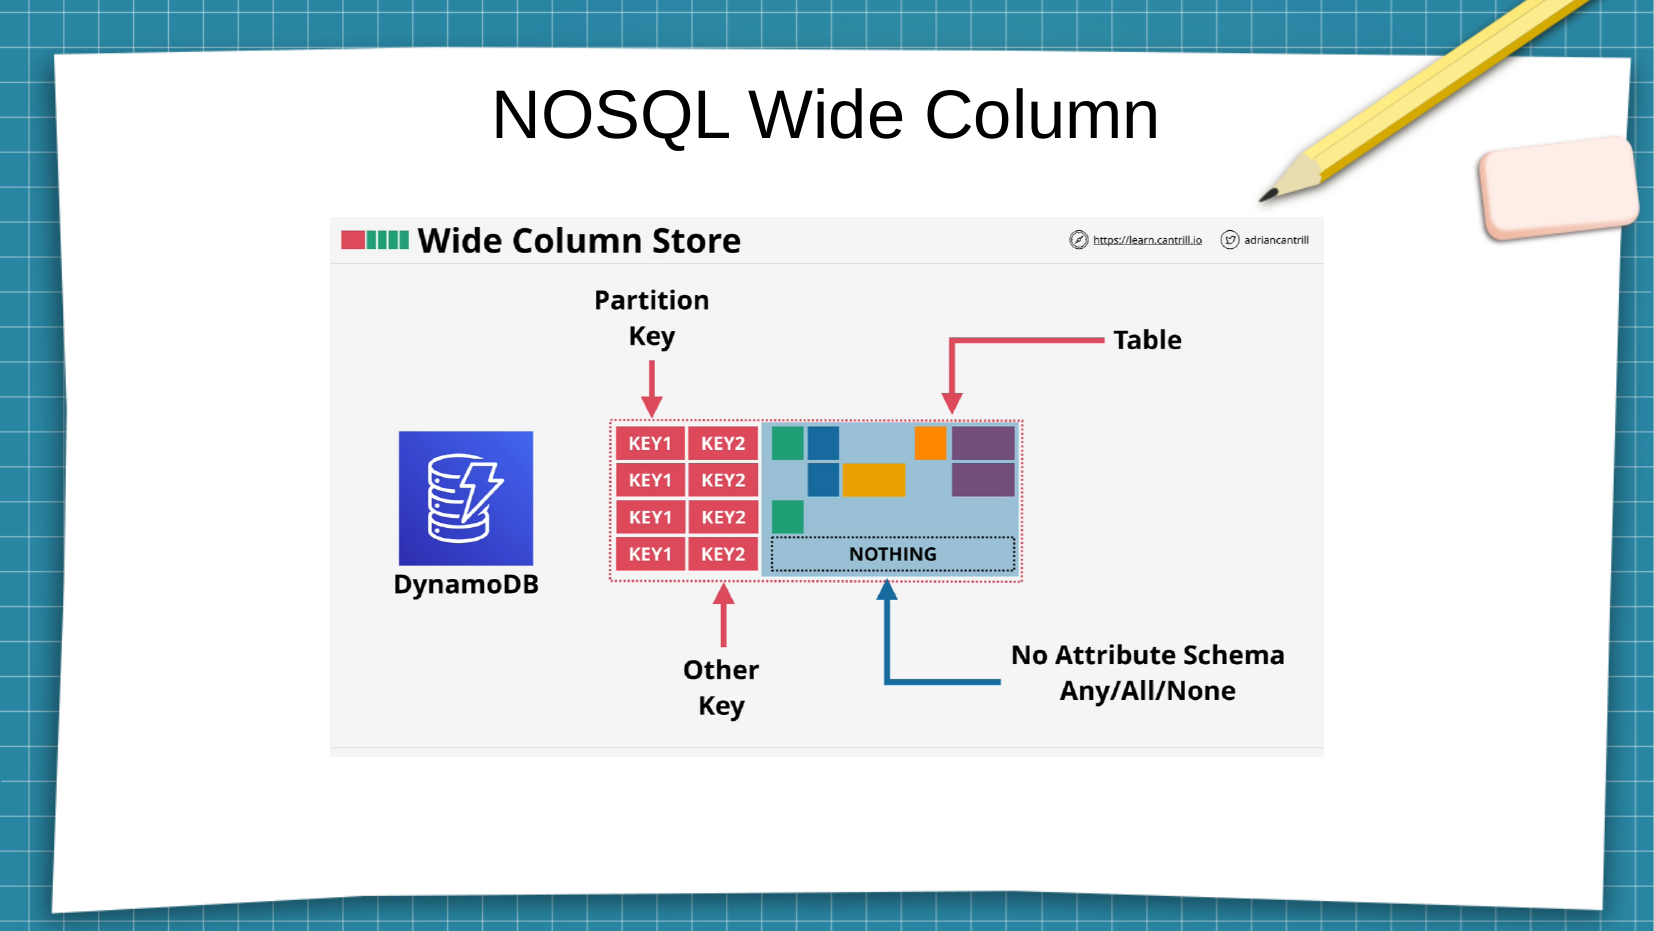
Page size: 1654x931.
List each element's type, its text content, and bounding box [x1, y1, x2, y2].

title NOSQL Wide Column [82, 37, 1571, 193]
picture [0, 0, 1654, 931]
